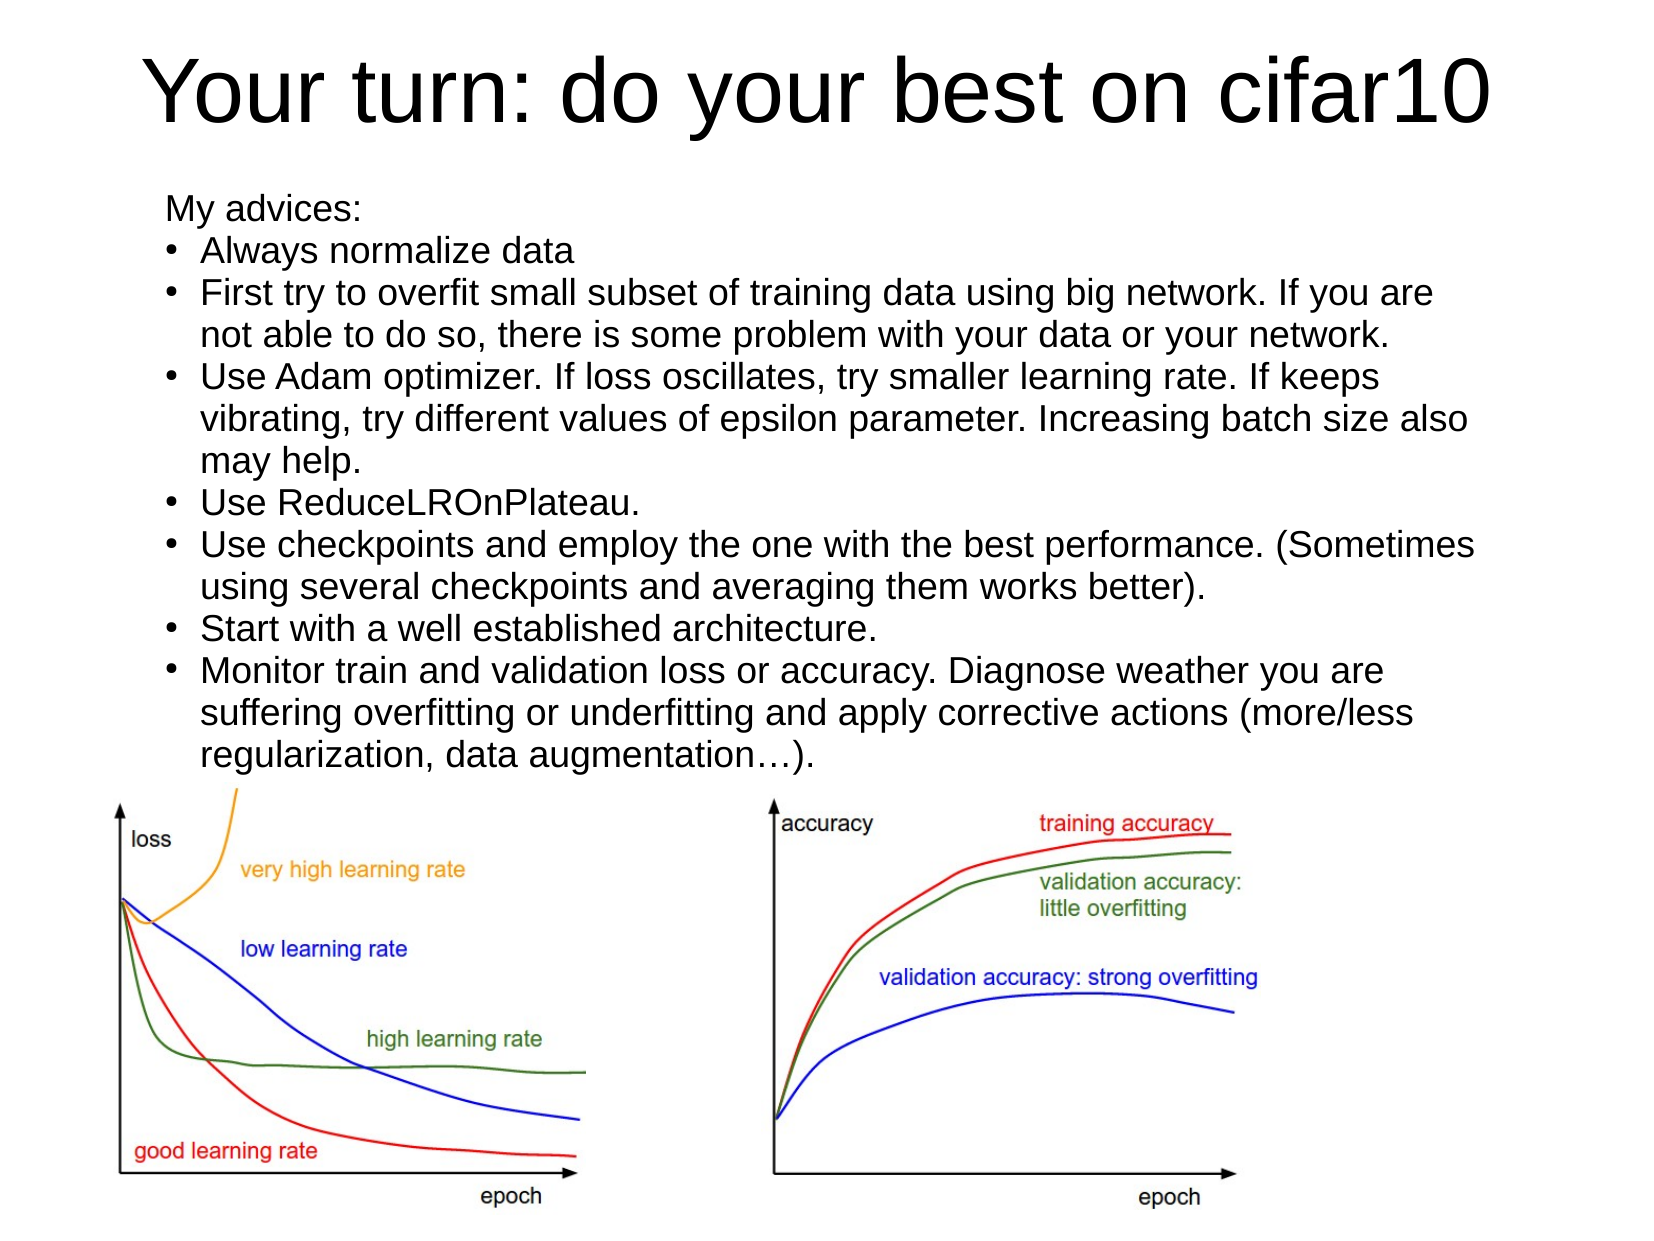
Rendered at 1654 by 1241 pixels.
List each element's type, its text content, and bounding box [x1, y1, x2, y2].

title Your turn: do your best on cifar10 [15, 2, 1621, 181]
text_box My advices: Always normalize data First try to overfit small subset of training data using big network. If you are not able to do so, there is some problem with your data or your network. Use Adam optimizer. If loss oscillates, try smaller learning rate. If keeps vibrating, try different values of epsilon parameter. Increasing batch size also may help. Use ReduceLROnPlateau. Use checkpoints and employ the one with the best performance. (Sometimes using several checkpoints and averaging them works better). Start with a well established architecture. Monitor train and validation loss or accuracy. Diagnose weather you are suffering overfitting or underfitting and apply corrective actions (more/less regularization, data augmentation…). [150, 180, 1501, 825]
picture [761, 794, 1261, 1210]
picture [105, 782, 586, 1216]
